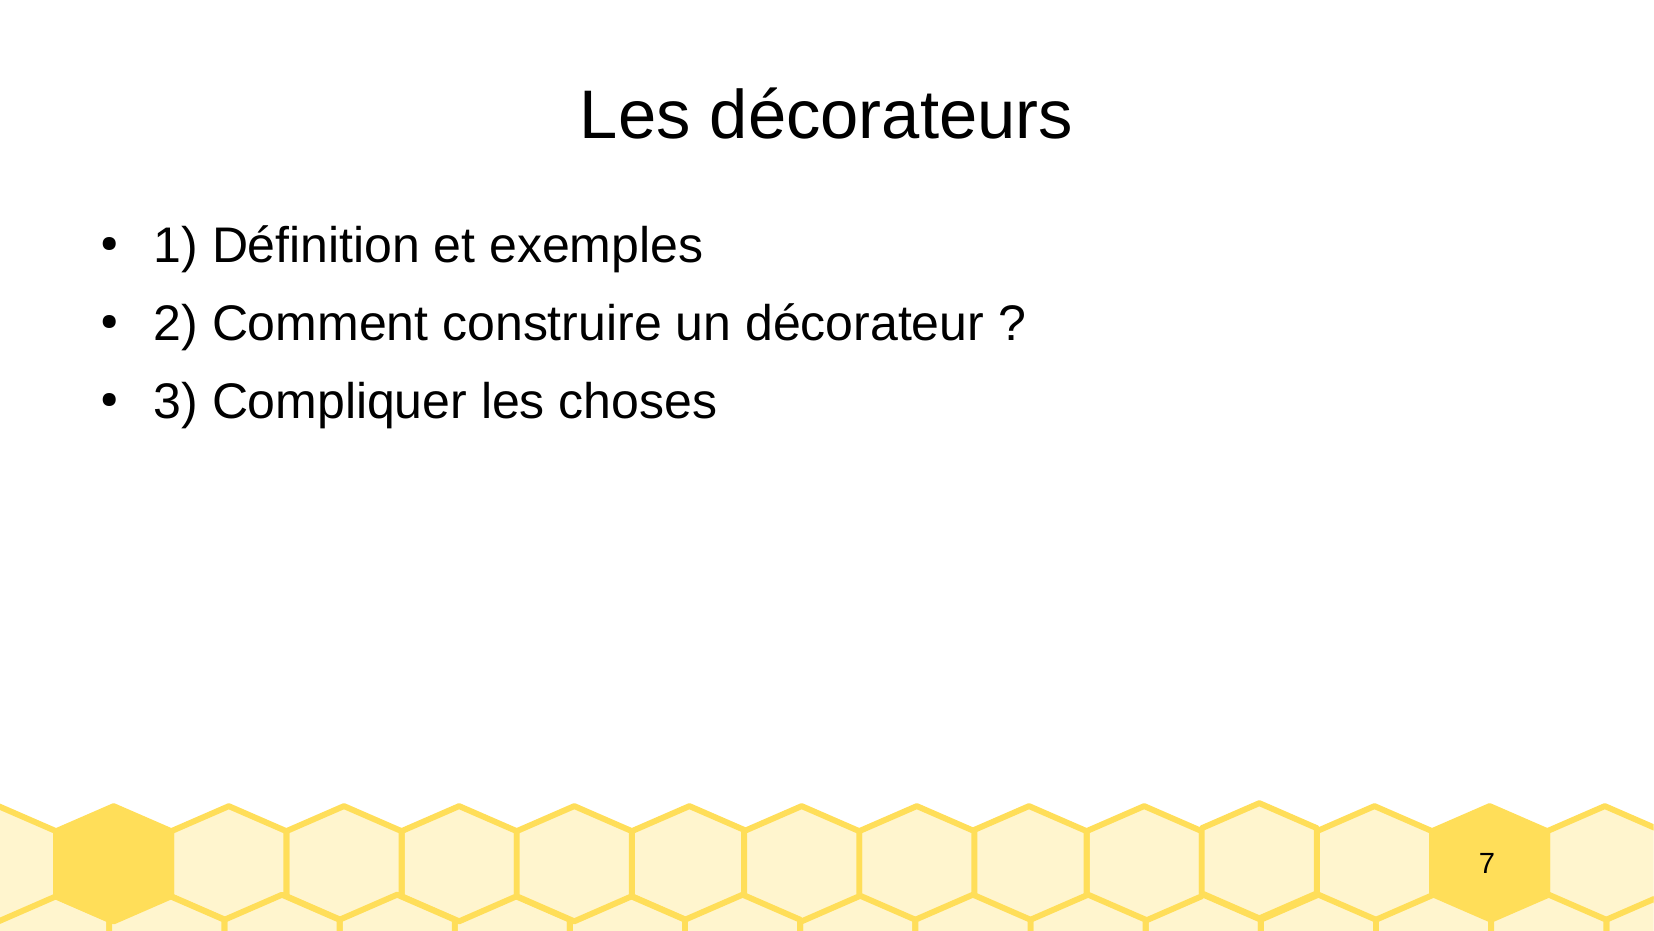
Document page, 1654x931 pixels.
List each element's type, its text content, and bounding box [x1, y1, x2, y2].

list 1) Définition et exemples 2) Comment construire un décorateur ? 3) Compliquer les choses [82, 217, 1571, 758]
title Les décorateurs [82, 37, 1571, 193]
